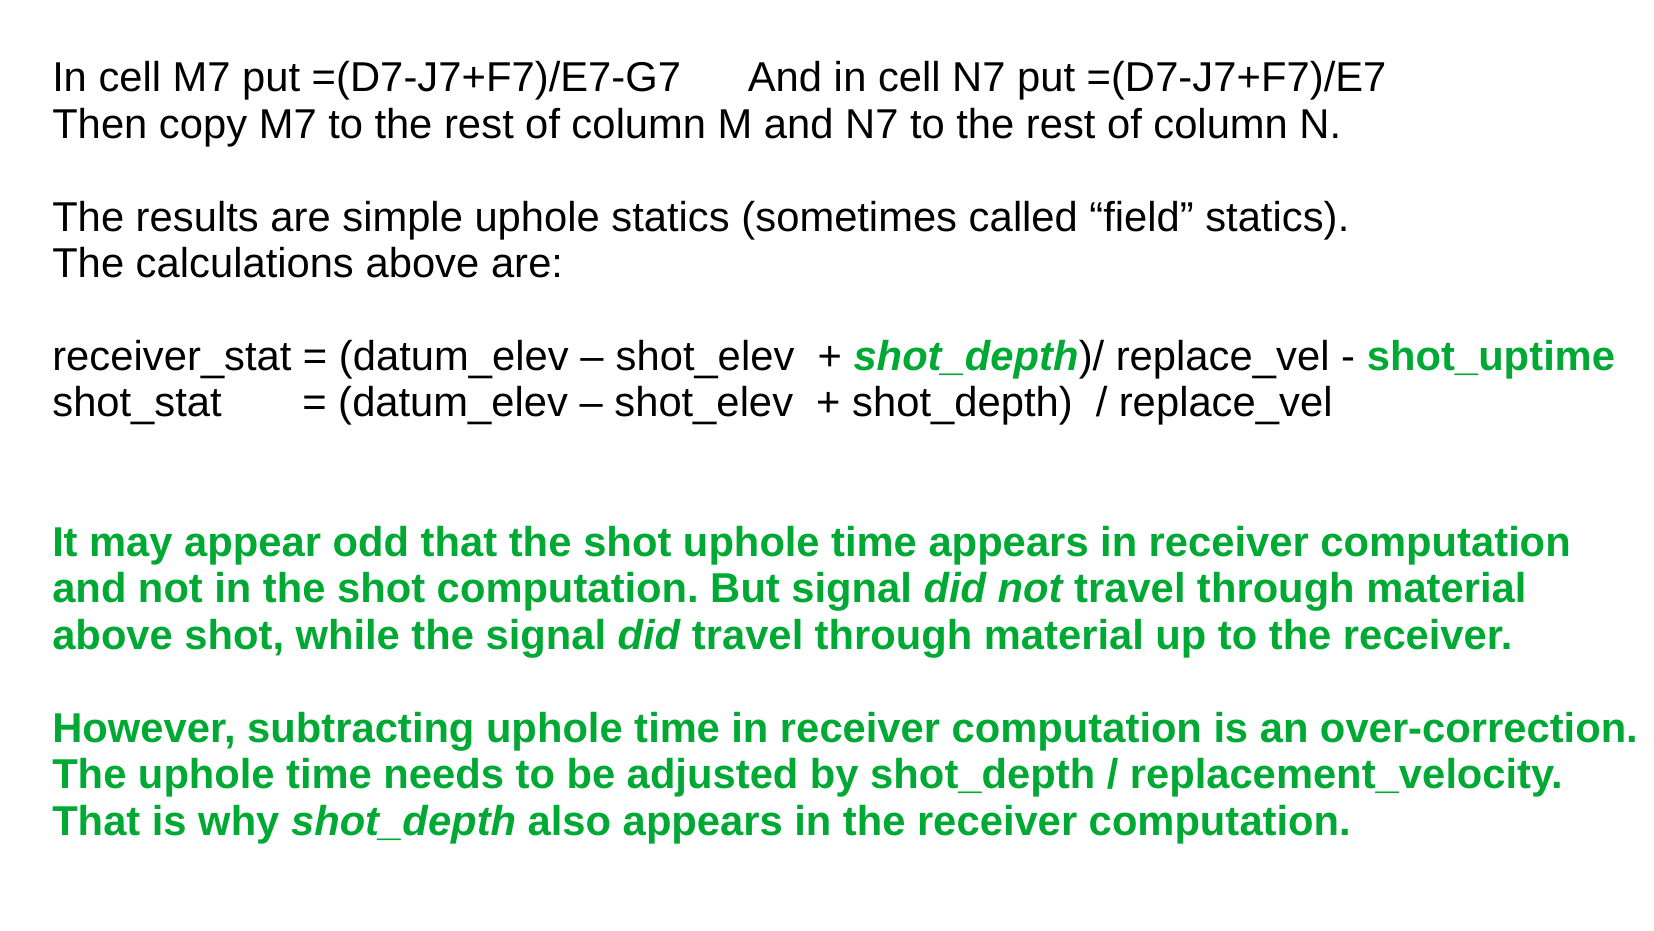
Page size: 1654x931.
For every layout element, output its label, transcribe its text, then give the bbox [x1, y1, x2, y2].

text_box In cell M7 put =(D7-J7+F7)/E7-G7 And in cell N7 put =(D7-J7+F7)/E7 Then copy M7 to the rest of column M and N7 to the rest of column N. The results are simple uphole statics (sometimes called “field” statics). The calculations above are: receiver_stat = (datum_elev – shot_elev + shot_depth)/ replace_vel - shot_uptime shot_stat = (datum_elev – shot_elev + shot_depth) / replace_vel It may appear odd that the shot uphole time appears in receiver computation and not in the shot computation. But signal did not travel through material above shot, while the signal did travel through material up to the receiver. However, subtracting uphole time in receiver computation is an over-correction. The uphole time needs to be adjusted by shot_depth / replacement_velocity. That is why shot_depth also appears in the receiver computation. [37, 0, 1654, 931]
